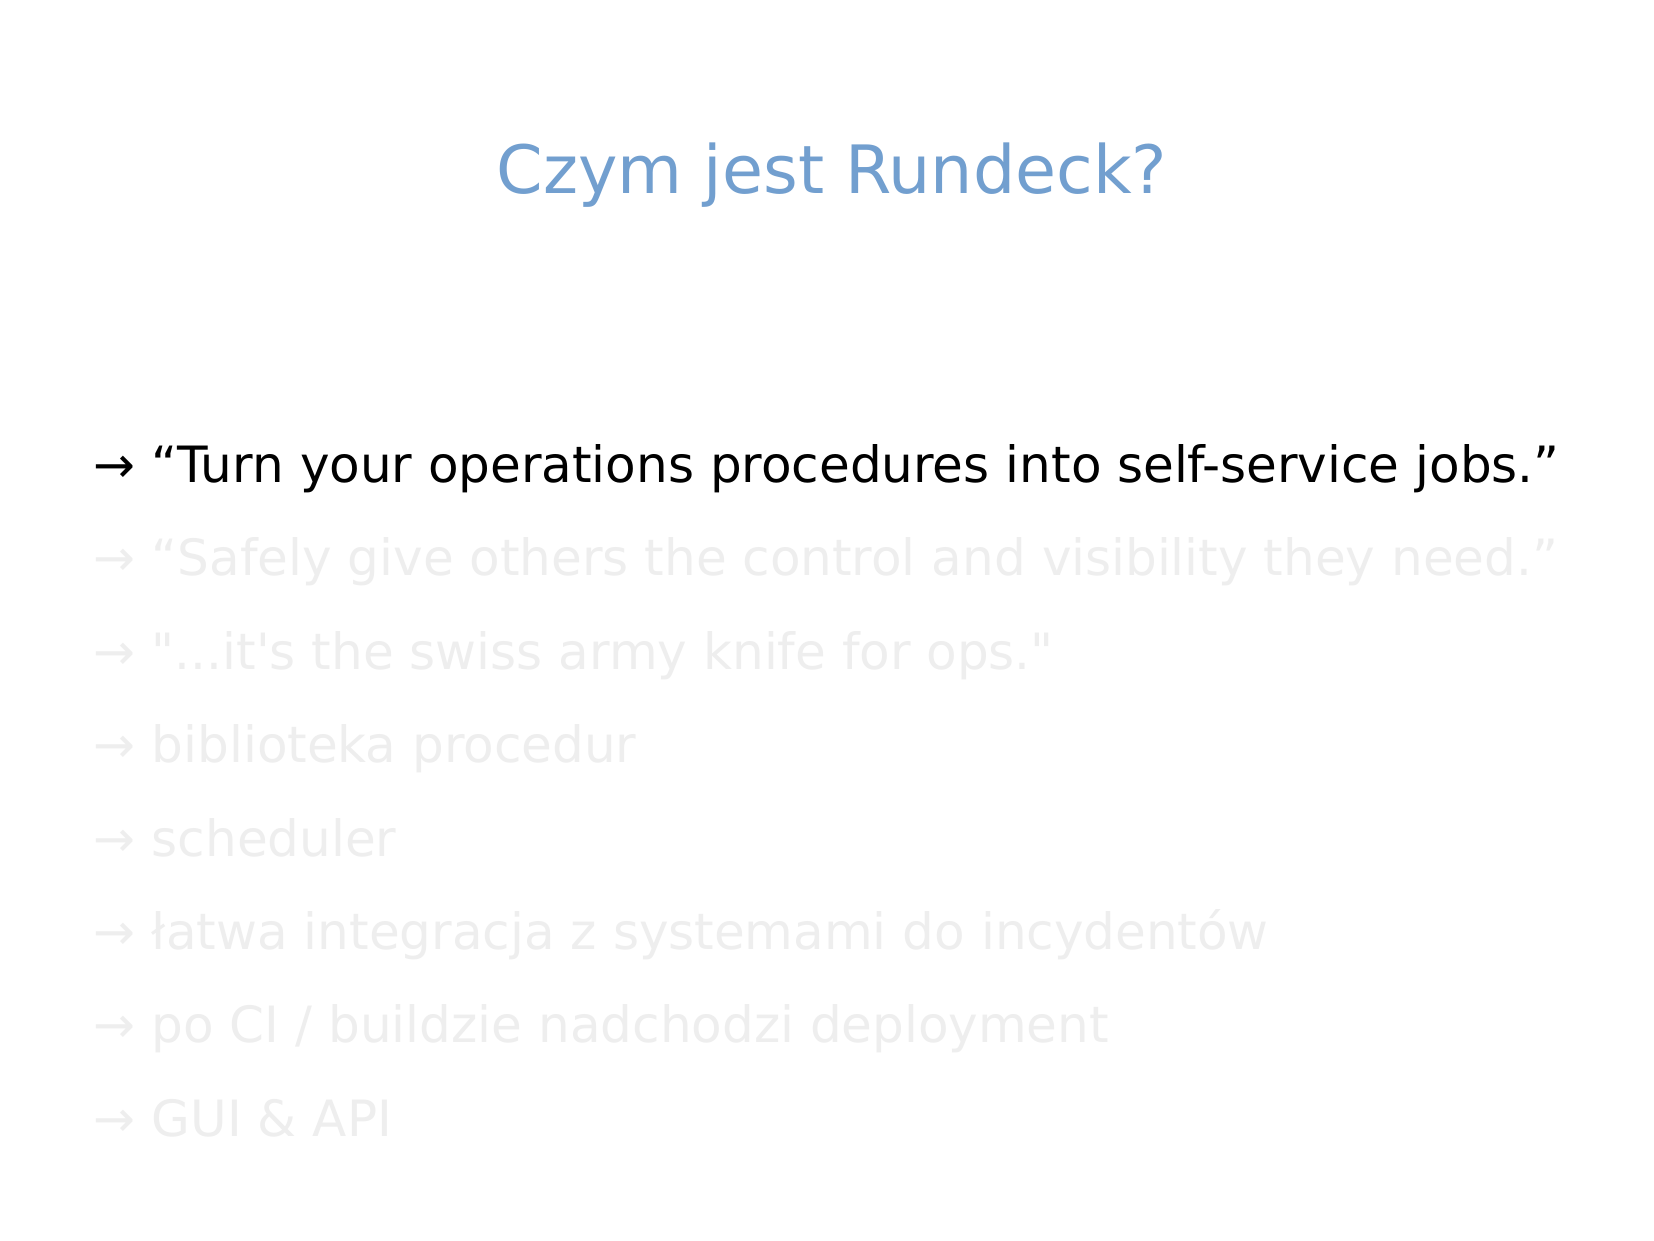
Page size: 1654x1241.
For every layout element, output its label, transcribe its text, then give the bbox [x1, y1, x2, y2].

text_box → “Turn your operations procedures into self-service jobs.” → “Safely give others the control and visibility they need.” → "...it's the swiss army knife for ops." → biblioteka procedur → scheduler → łatwa integracja z systemami do incydentów → po CI / buildzie nadchodzi deployment → GUI & API [79, 399, 1575, 1127]
text_box Czym jest Rundeck? [482, 123, 1183, 217]
